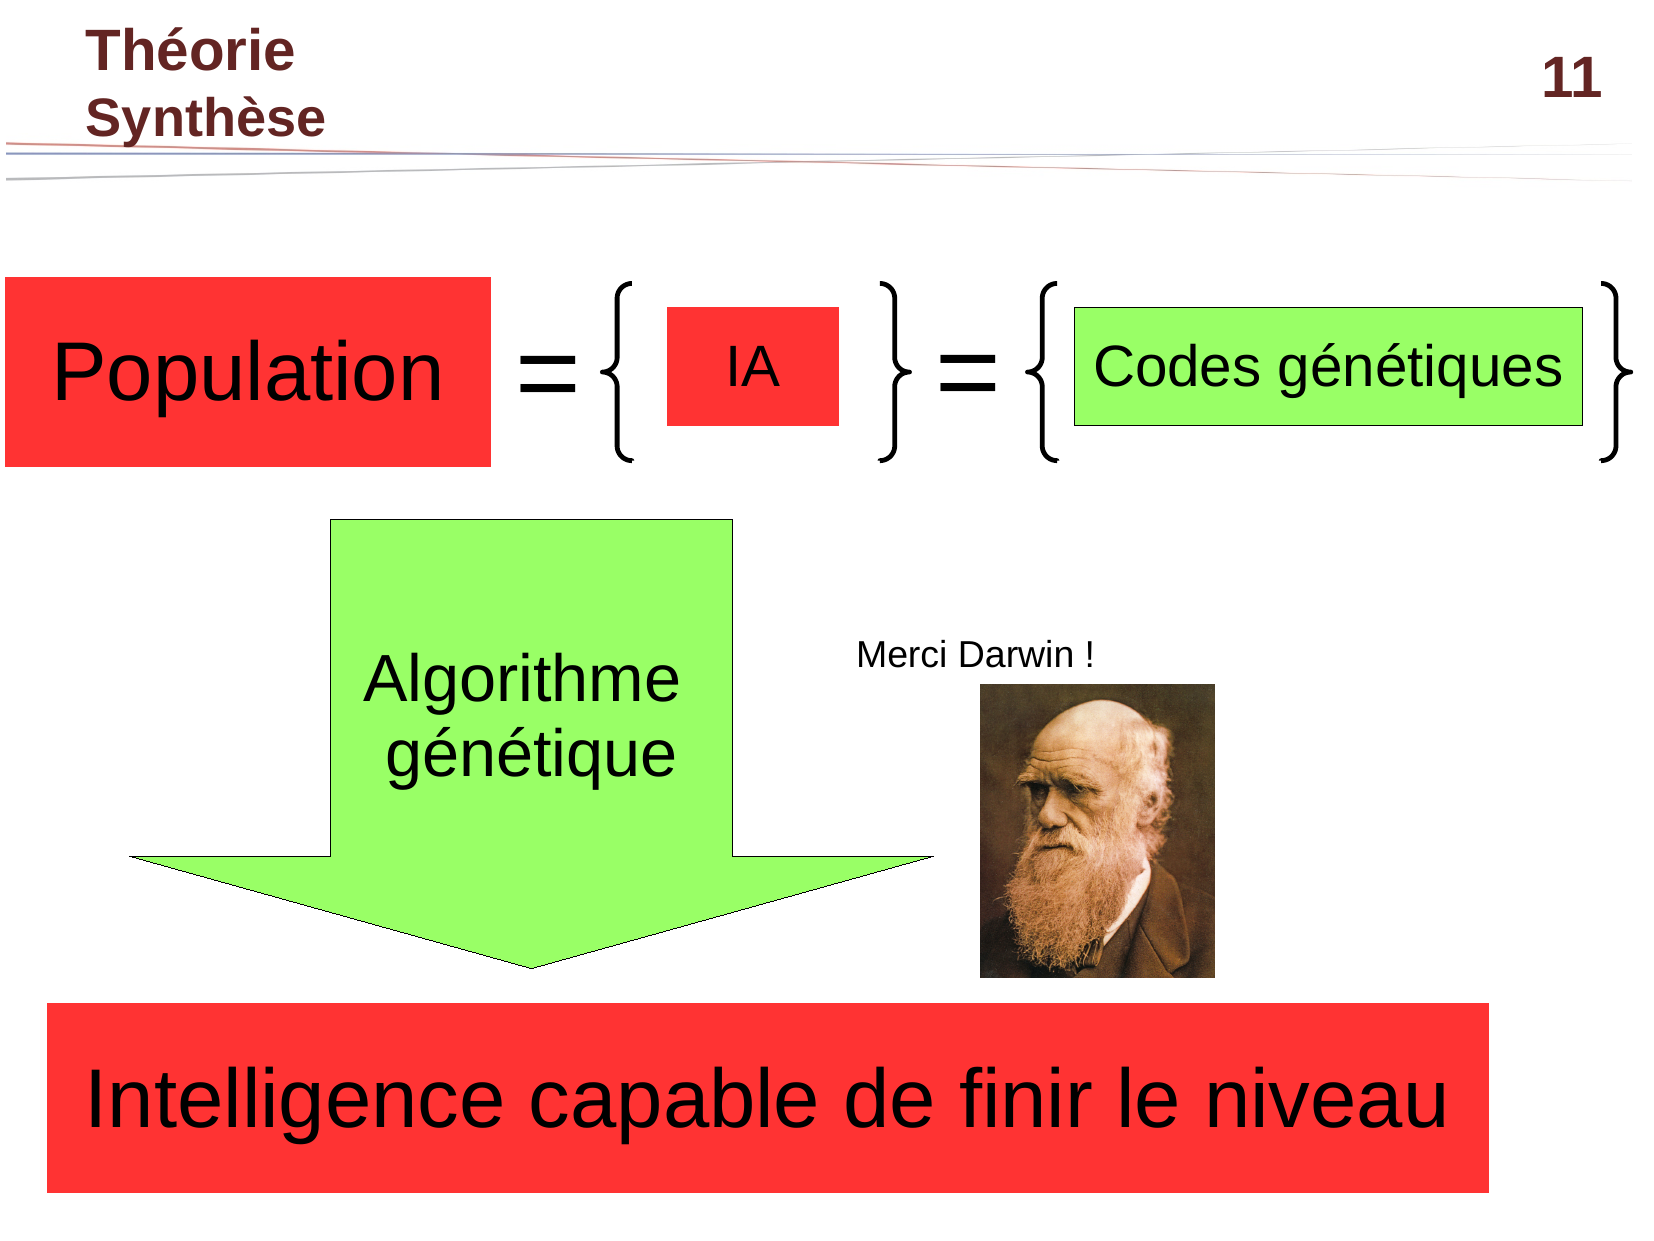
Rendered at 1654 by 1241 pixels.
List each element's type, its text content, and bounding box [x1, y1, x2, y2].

text_box Intelligence capable de finir le niveau [47, 1003, 1489, 1193]
picture [6, 133, 1632, 208]
text_box = [501, 302, 597, 443]
text_box IA [667, 307, 839, 426]
title 11 [1507, 15, 1638, 134]
picture [980, 684, 1215, 978]
title Théorie Synthèse [0, 11, 414, 130]
text_box Population [5, 277, 491, 467]
text_box = [920, 301, 1016, 443]
text_box Merci Darwin ! [841, 625, 1111, 683]
text_box Algorithme génétique [129, 519, 934, 969]
text_box Codes génétiques [1074, 307, 1583, 426]
